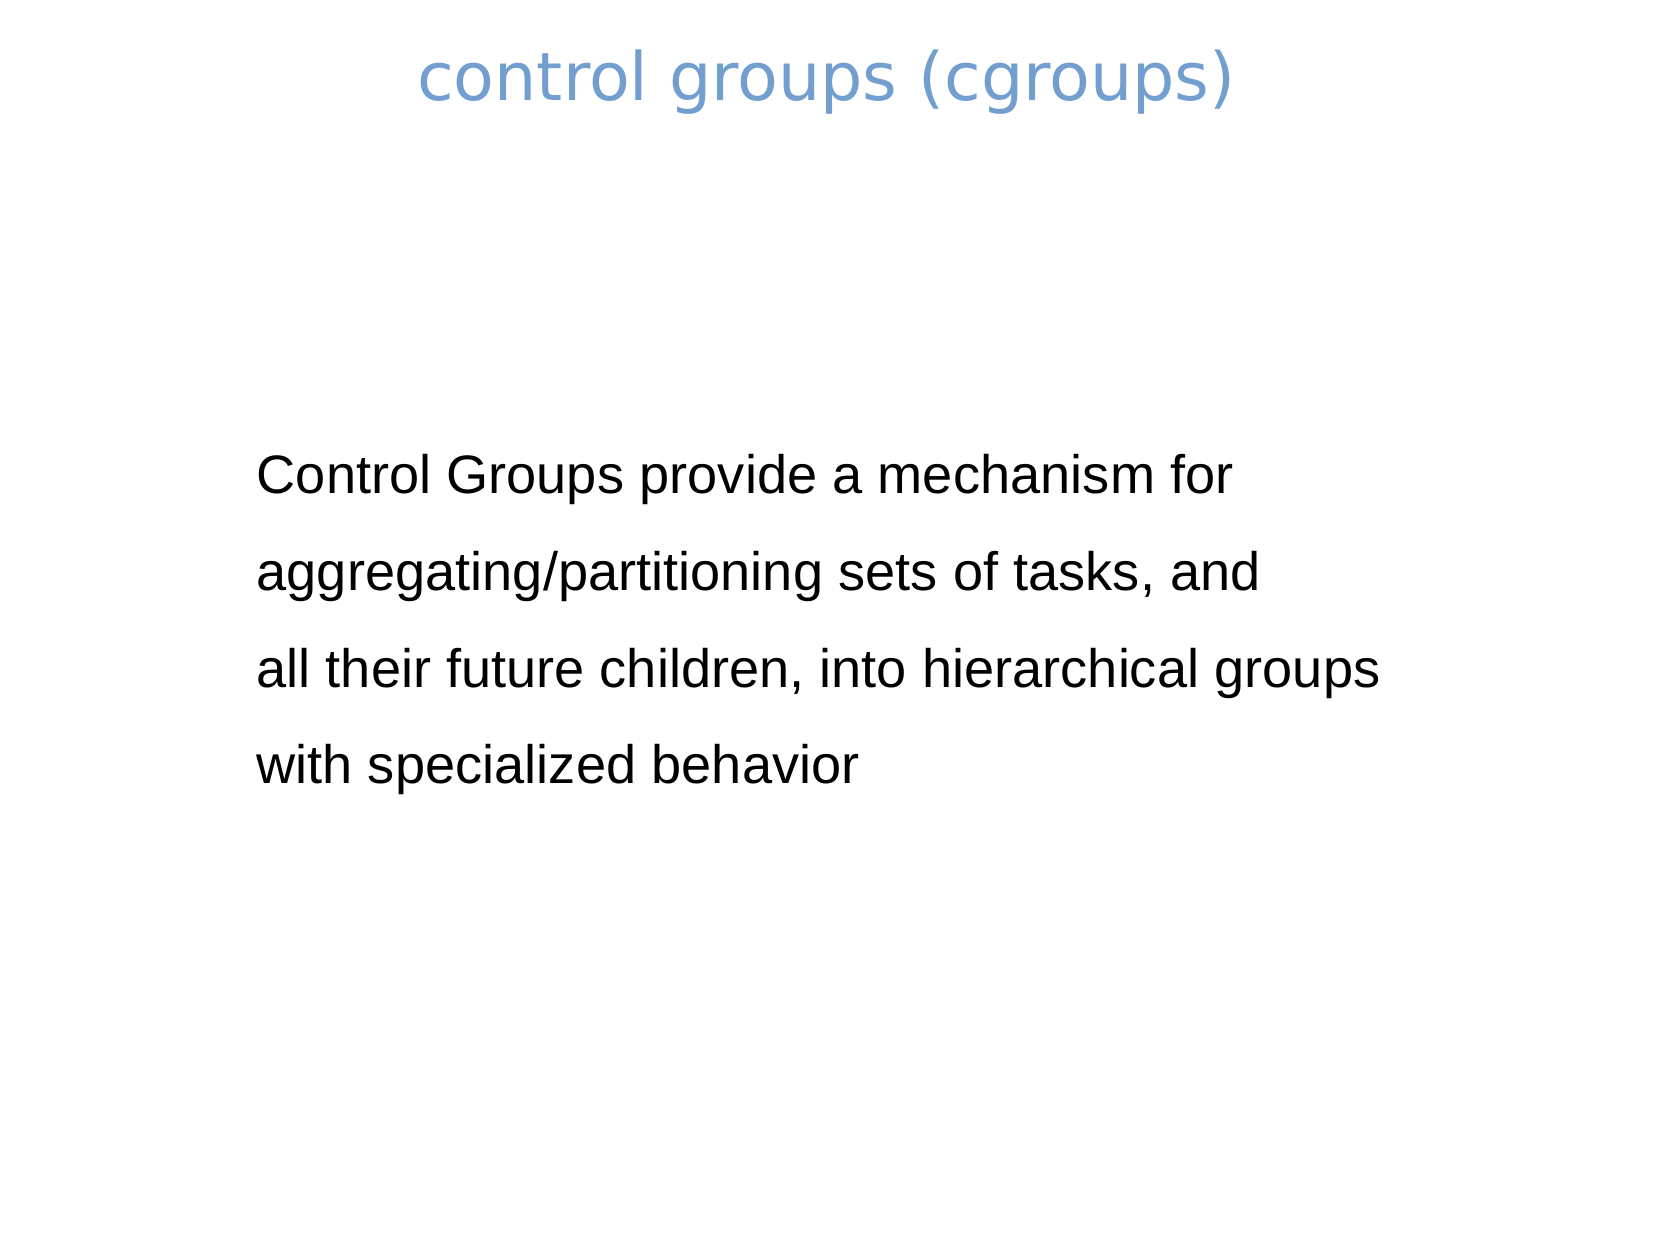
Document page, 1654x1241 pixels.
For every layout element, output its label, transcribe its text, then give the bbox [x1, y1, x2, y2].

text_box Control Groups provide a mechanism for aggregating/partitioning sets of tasks, and all their future children, into hierarchical groups with specialized behavior [241, 406, 1412, 810]
text_box control groups (cgroups) [402, 31, 1252, 124]
